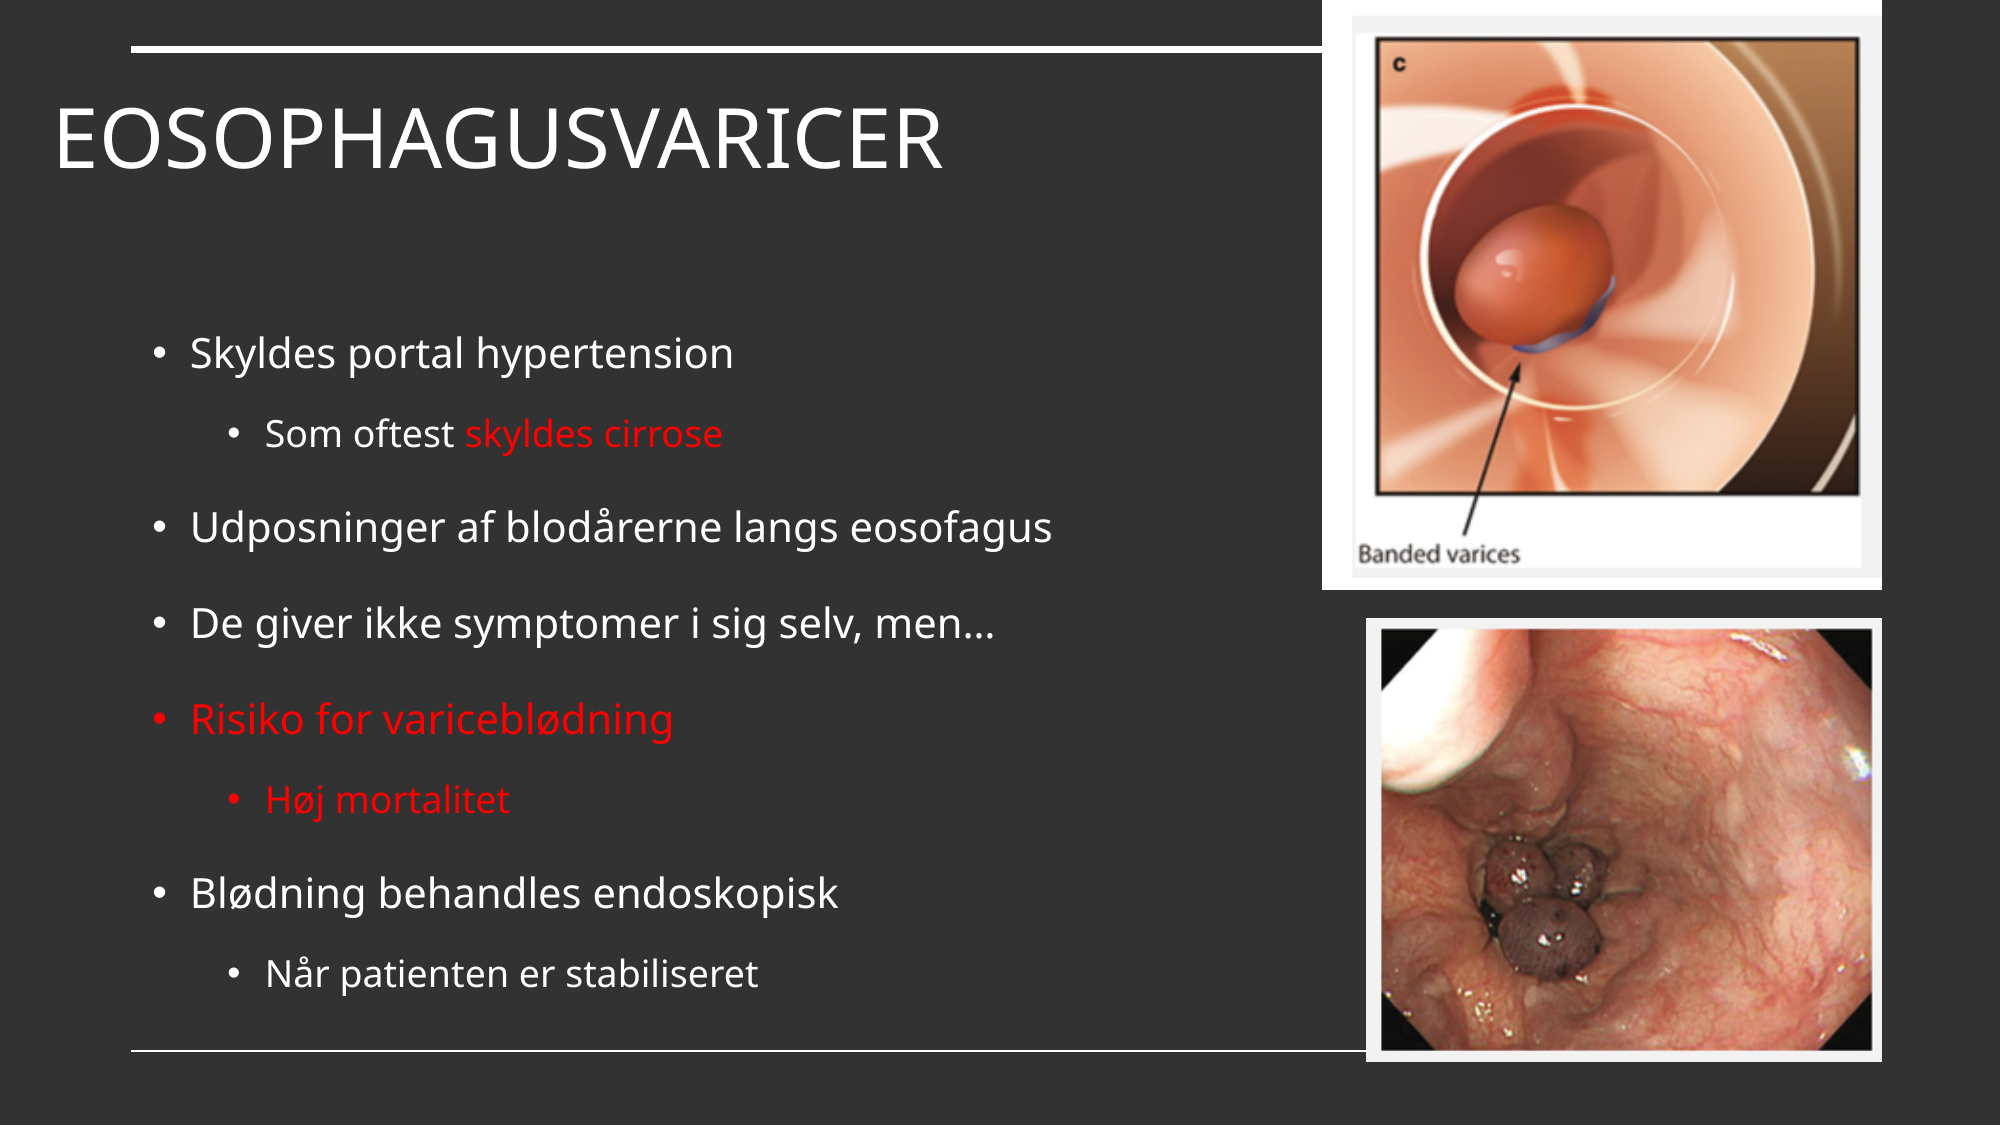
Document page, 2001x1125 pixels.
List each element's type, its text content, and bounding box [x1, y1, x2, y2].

list Skyldes portal hypertension Som oftest skyldes cirrose Udposninger af blodårerne langs eosofagus De giver ikke symptomer i sig selv, men… Risiko for variceblødning Høj mortalitet Blødning behandles endoskopisk Når patienten er stabiliseret [137, 294, 1280, 1051]
picture [1366, 618, 1882, 1063]
title Eosophagusvaricer [37, 77, 1322, 292]
picture [1322, 0, 1882, 591]
